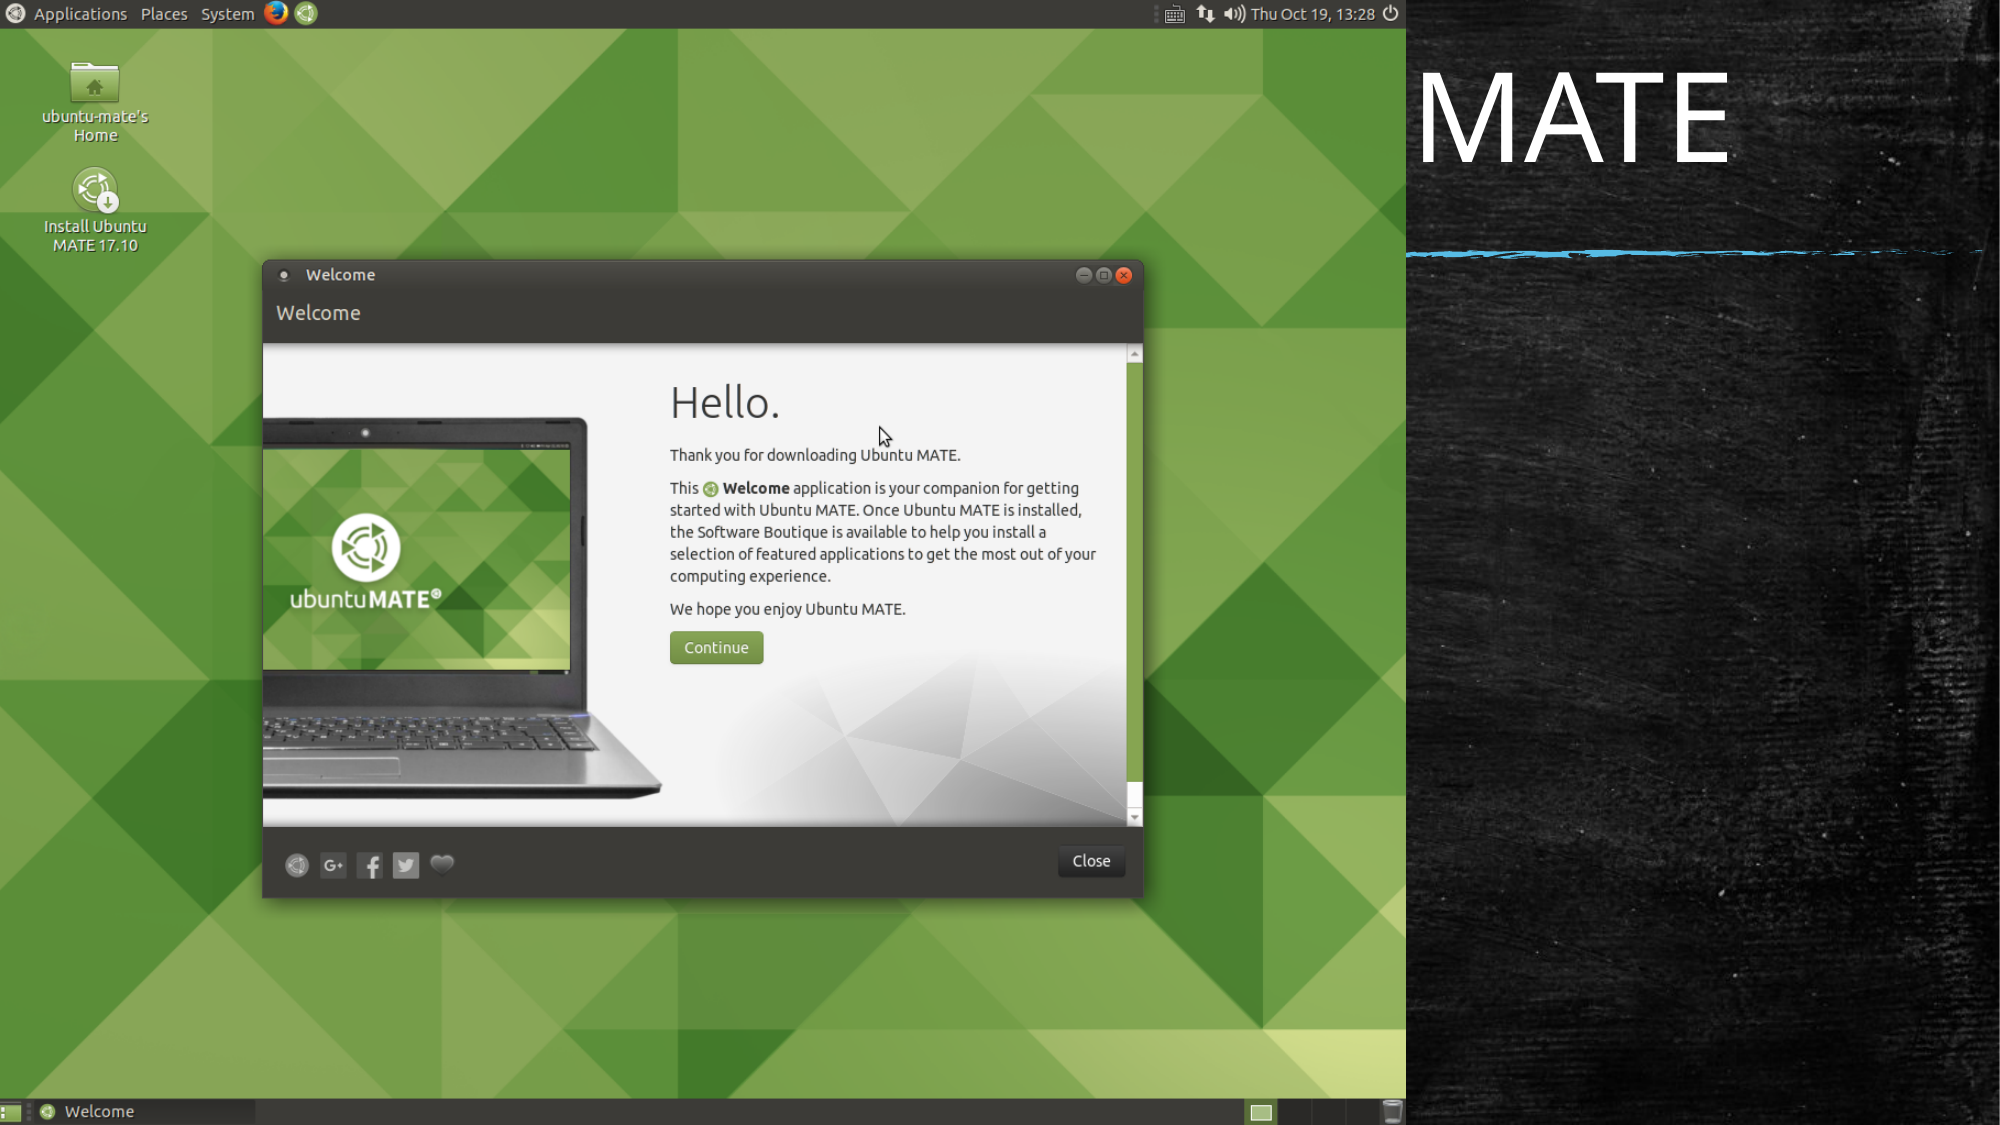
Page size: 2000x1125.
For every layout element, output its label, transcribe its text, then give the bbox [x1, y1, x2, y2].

title MATE [249, 27, 1750, 195]
picture [0, 0, 2000, 1125]
